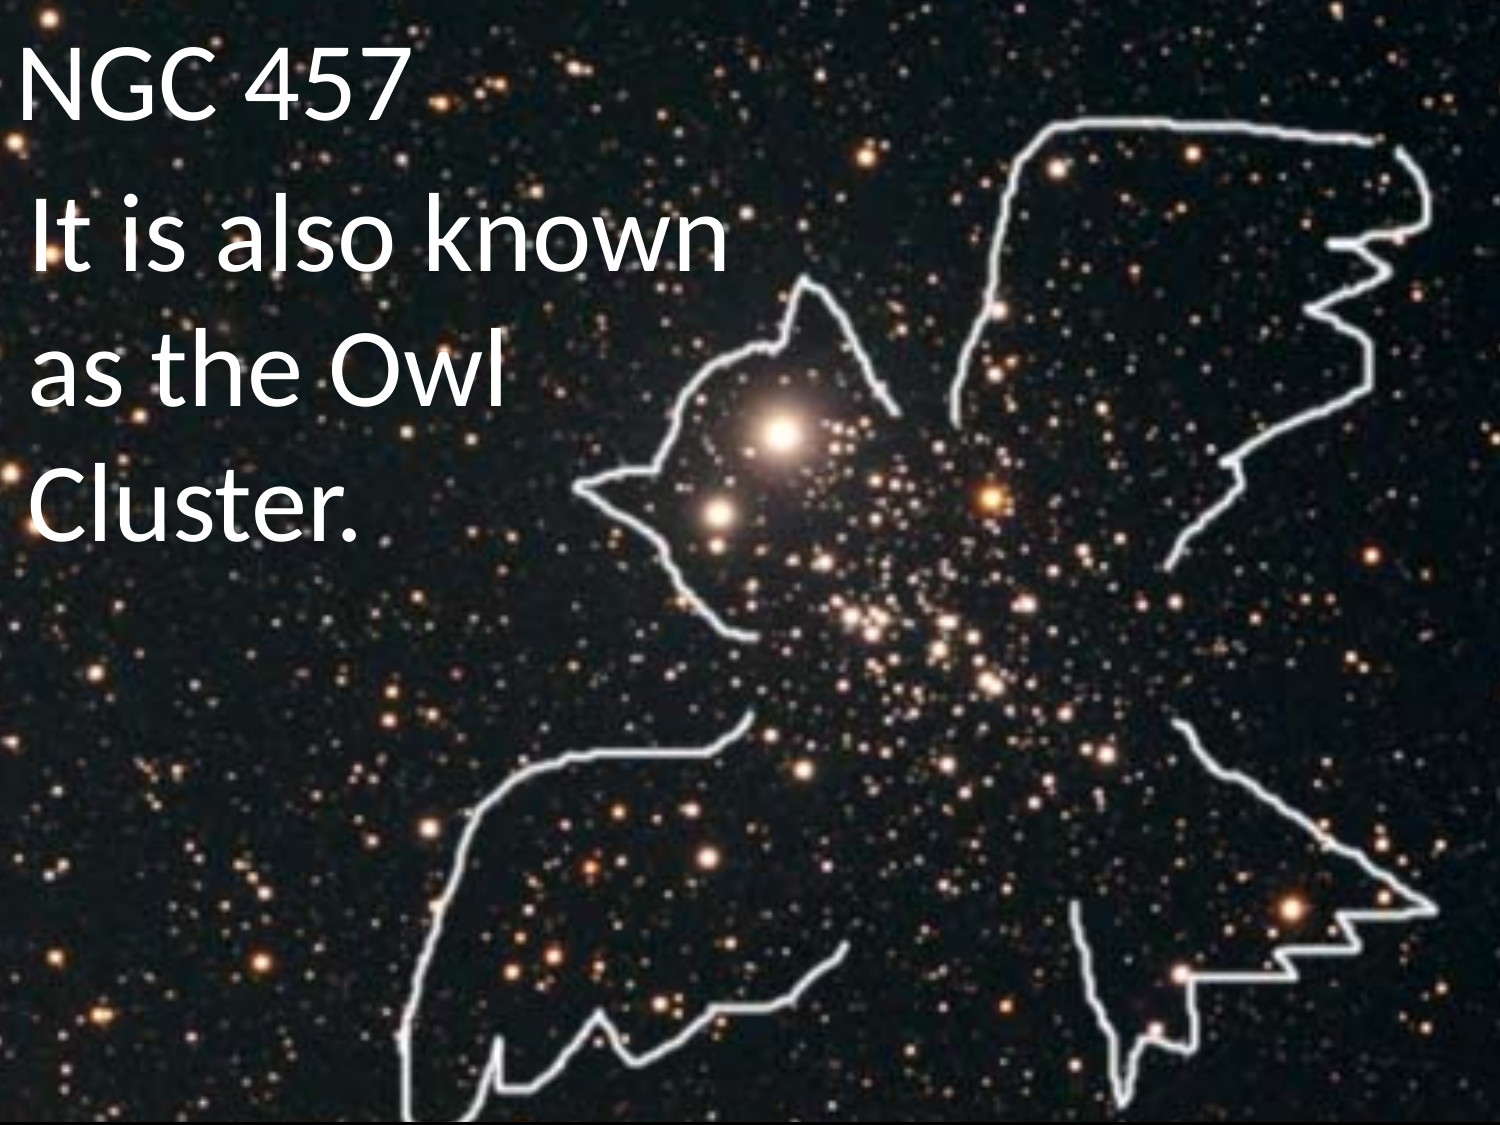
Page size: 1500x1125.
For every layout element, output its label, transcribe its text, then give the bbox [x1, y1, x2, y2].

text_box NGC 457 [0, 0, 976, 152]
text_box It is also known as the Owl Cluster. [12, 151, 788, 576]
picture [0, 0, 1500, 1122]
